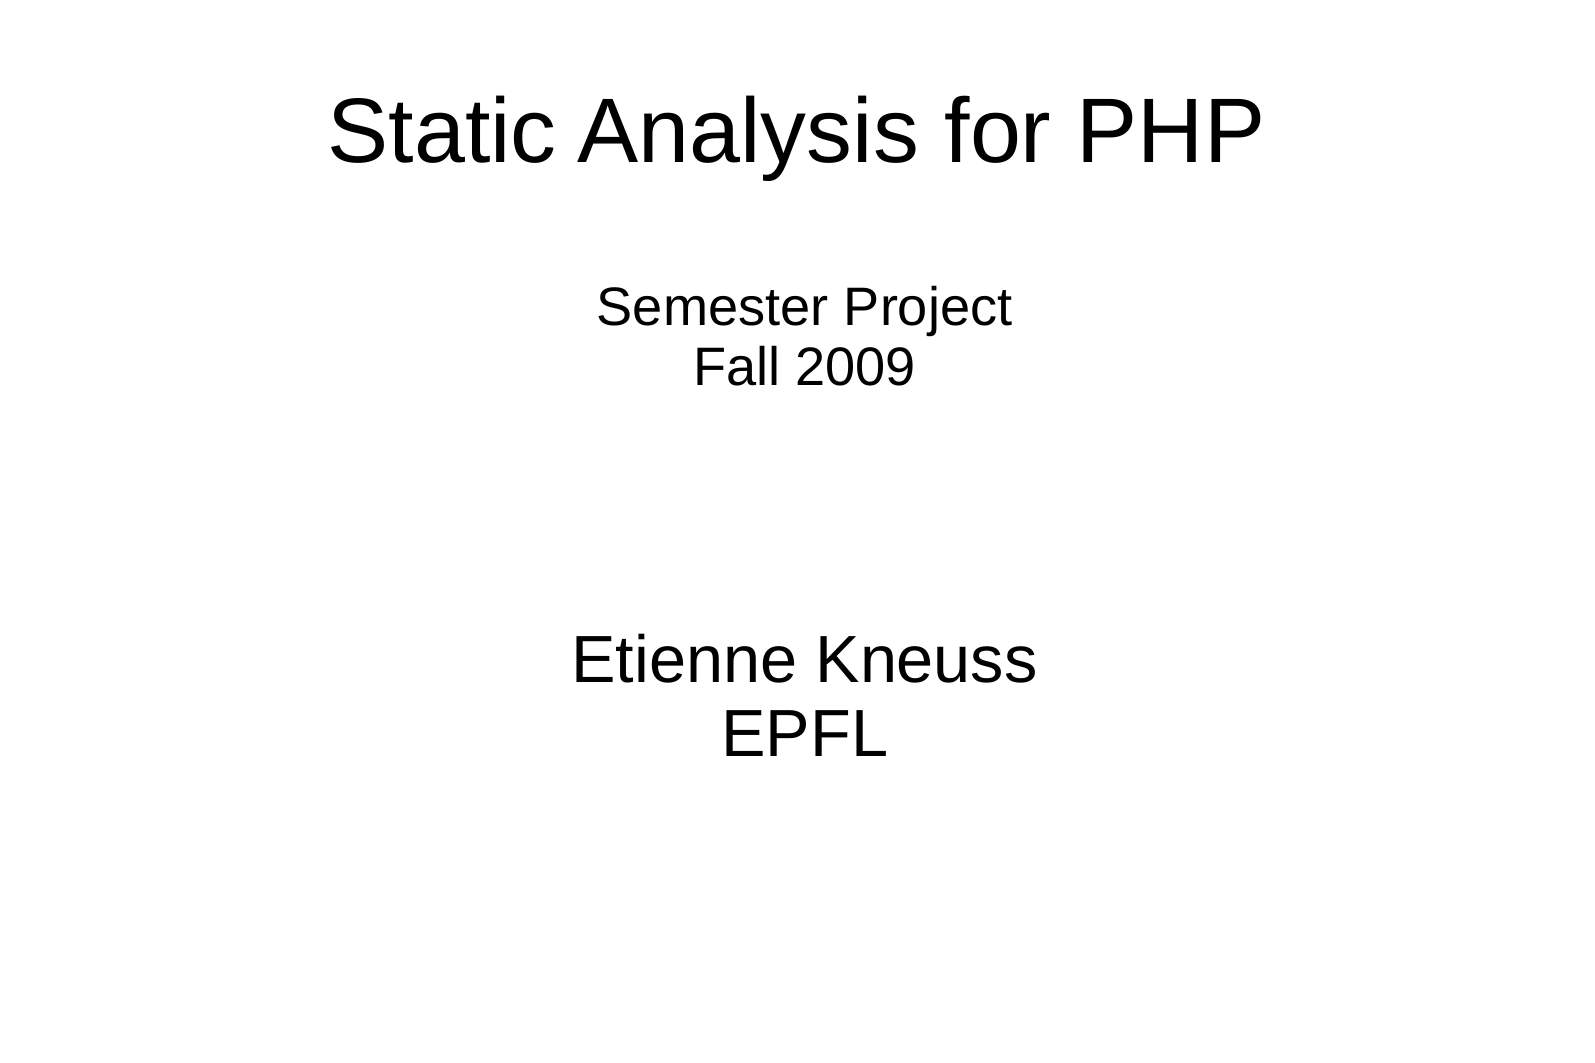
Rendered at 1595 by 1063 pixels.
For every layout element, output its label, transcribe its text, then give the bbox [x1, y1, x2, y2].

title Static Analysis for PHP [79, 42, 1515, 220]
subtitle Semester Project Fall 2009 Etienne Kneuss EPFL [150, 252, 1460, 795]
